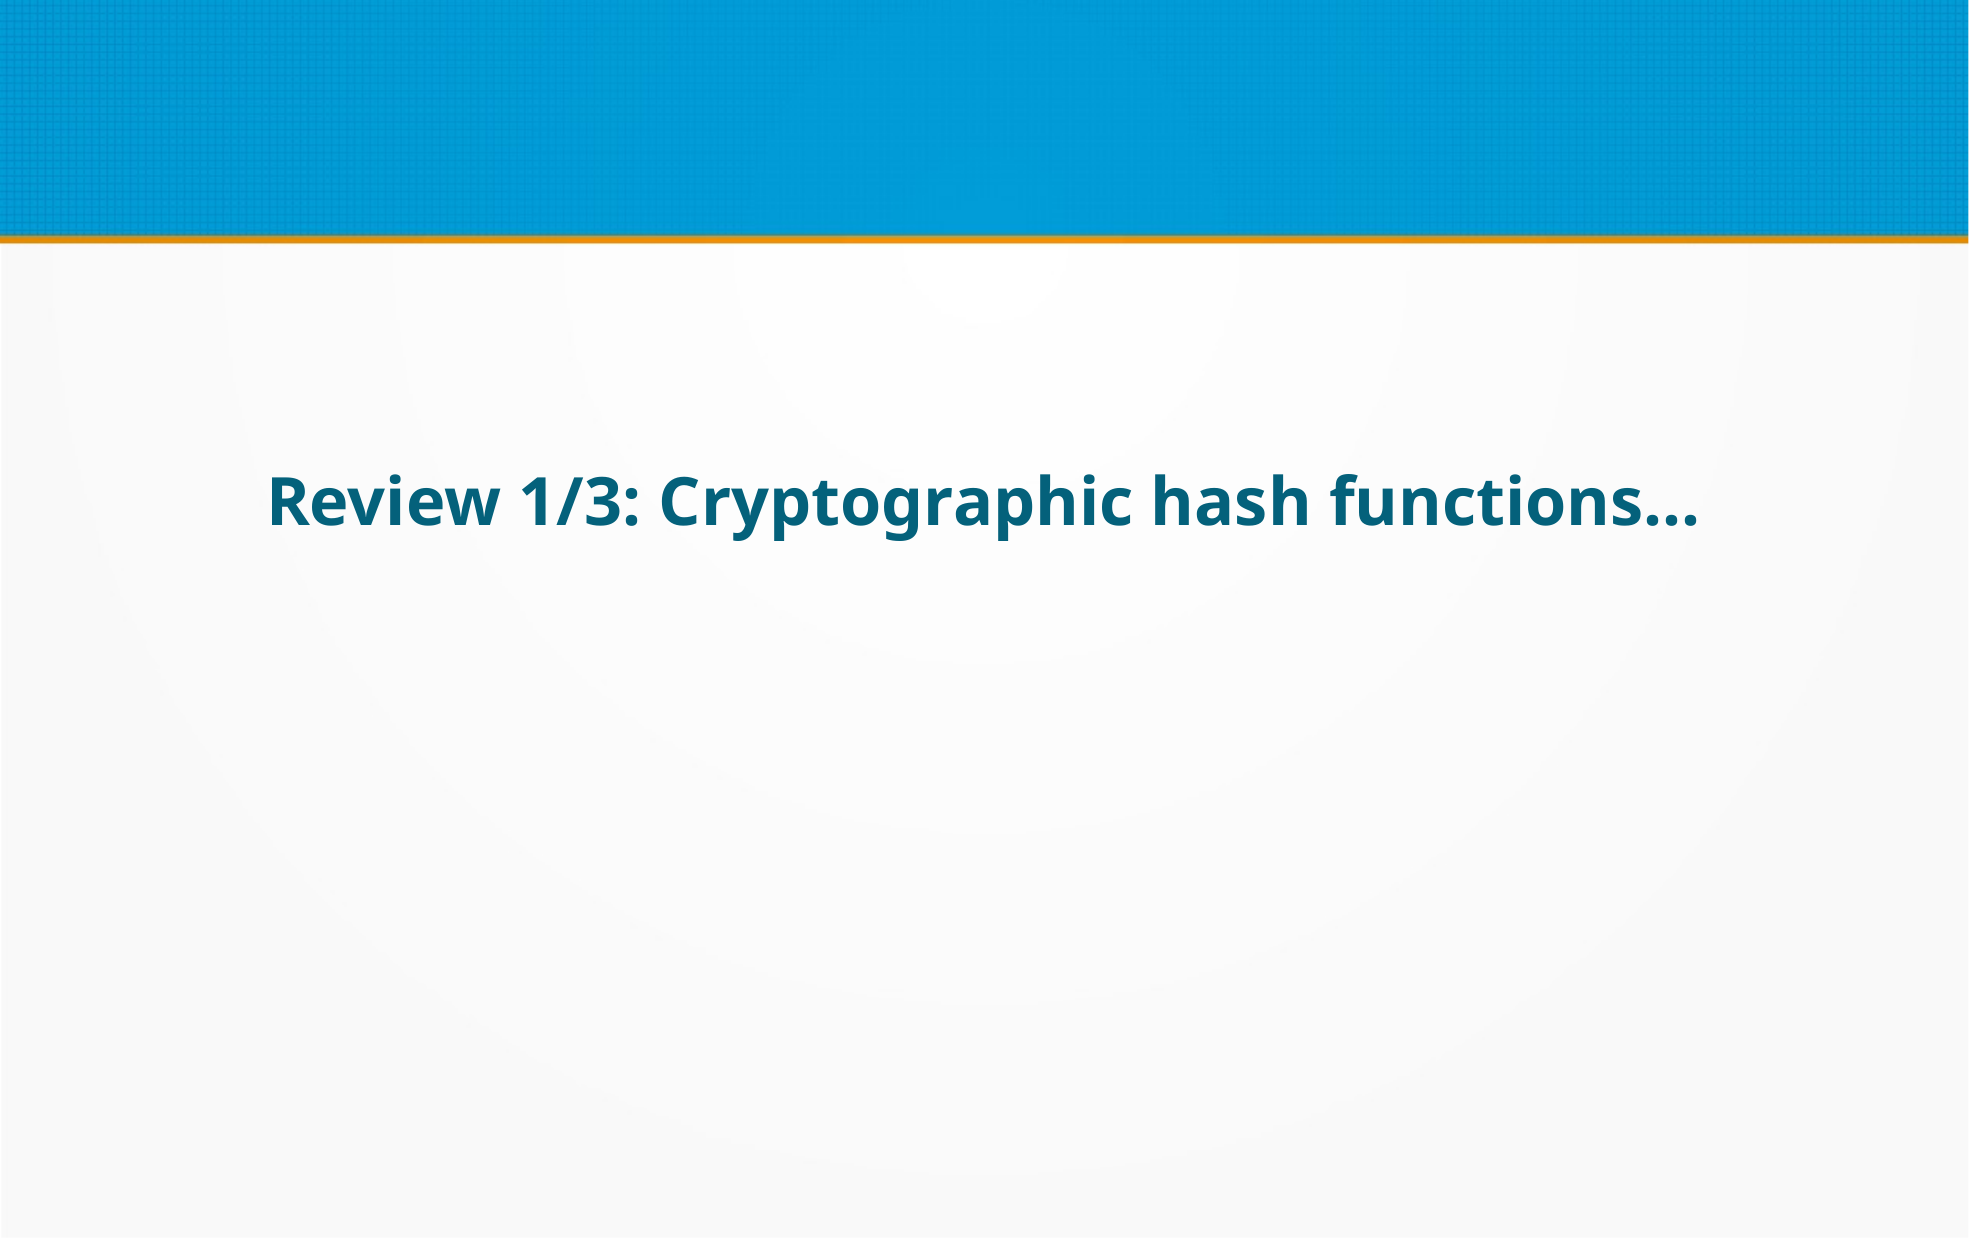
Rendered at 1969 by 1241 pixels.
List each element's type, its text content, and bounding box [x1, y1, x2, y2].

picture [0, 233, 1969, 1241]
subtitle Review 1/3: Cryptographic hash functions... [98, 19, 1870, 980]
